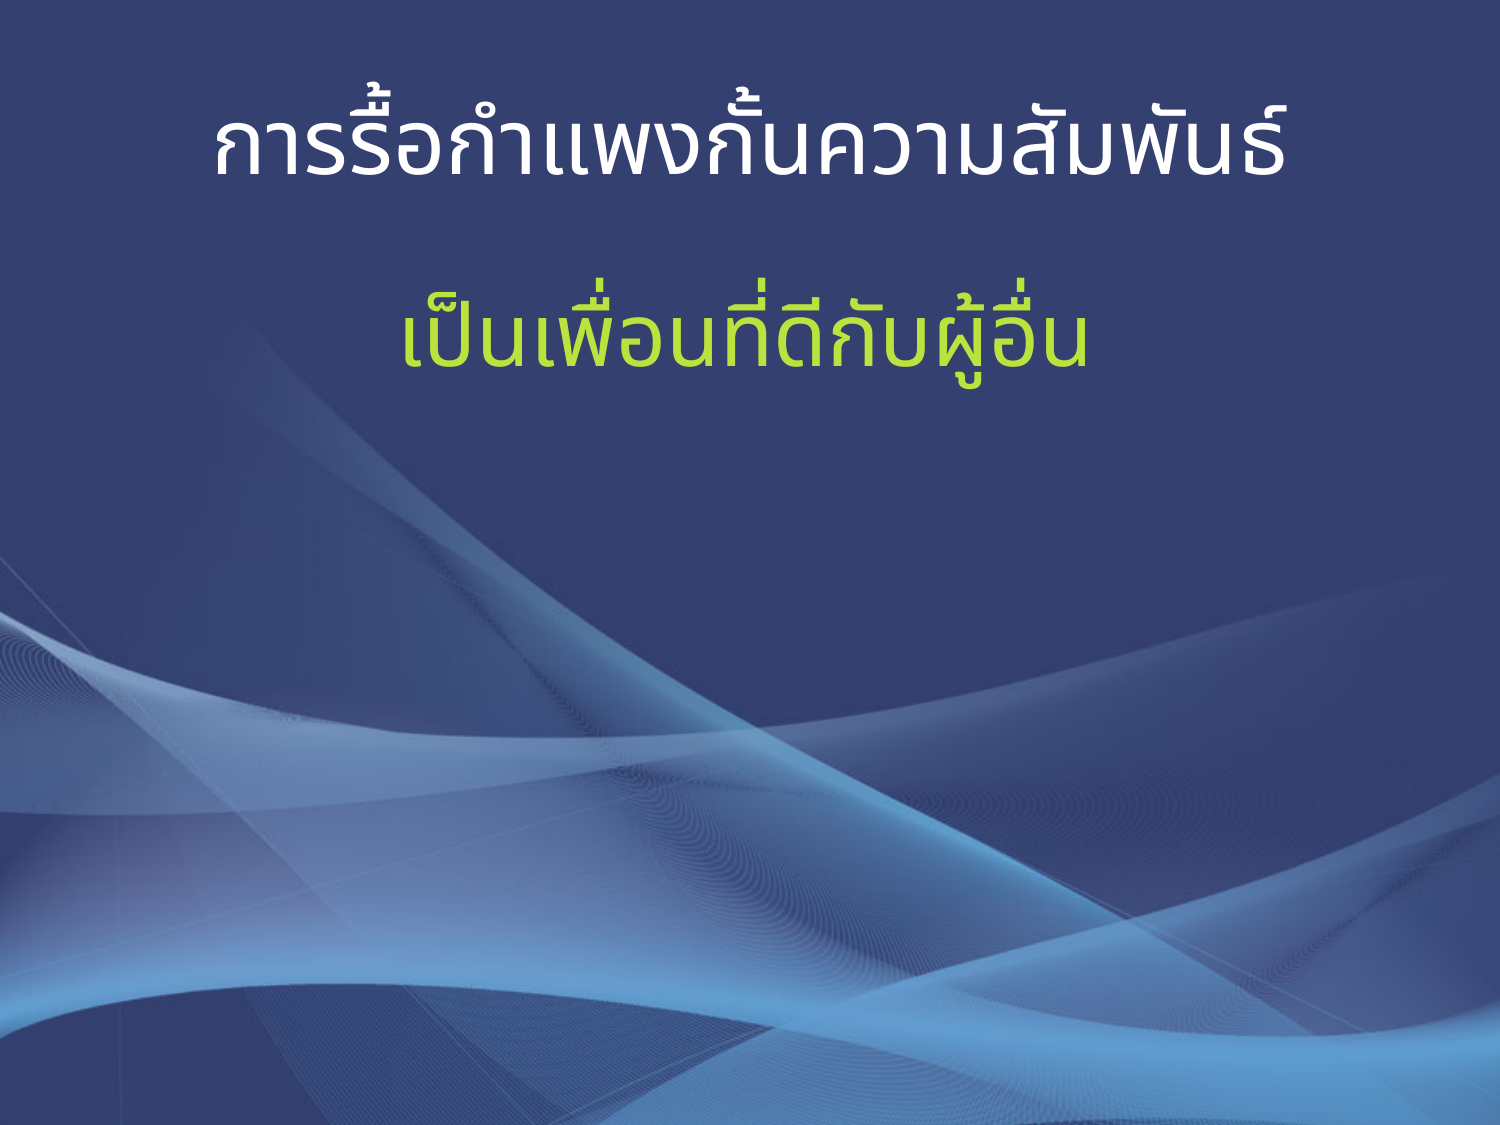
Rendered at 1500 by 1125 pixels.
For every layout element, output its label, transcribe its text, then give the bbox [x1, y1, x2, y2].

title การรื้อกำแพงกั้นความสัมพันธ์ [75, 45, 1426, 233]
picture [0, 0, 1500, 1125]
list เป็นเพื่อนที่ดีกับผู้อื่น [70, 265, 1421, 639]
